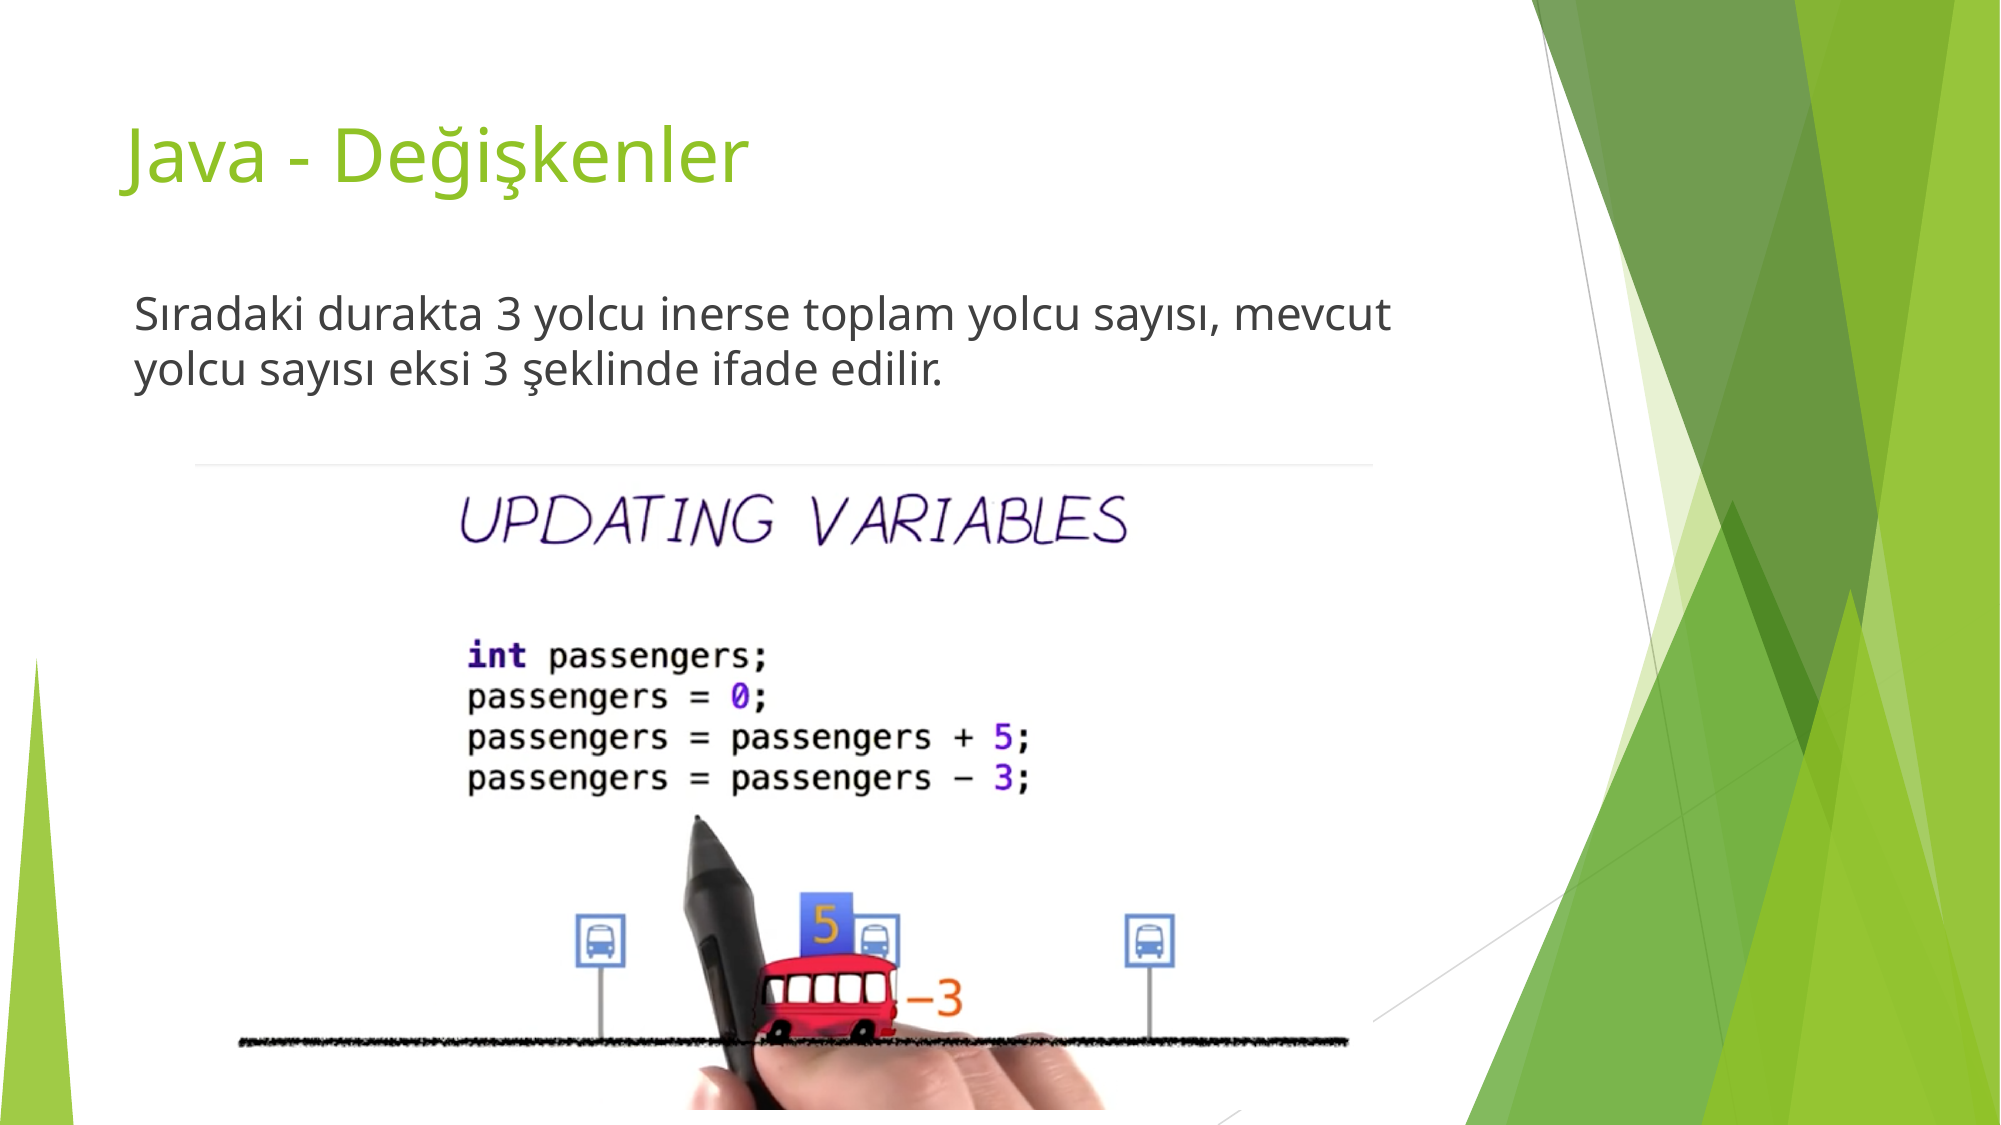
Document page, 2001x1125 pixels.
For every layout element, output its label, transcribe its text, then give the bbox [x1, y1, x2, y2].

list Sıradaki durakta 3 yolcu inerse toplam yolcu sayısı, mevcut yolcu sayısı eksi 3 şeklinde ifade edilir. [120, 277, 1531, 436]
picture [195, 464, 1373, 1111]
title Java - Değişkenler [111, 99, 1522, 317]
